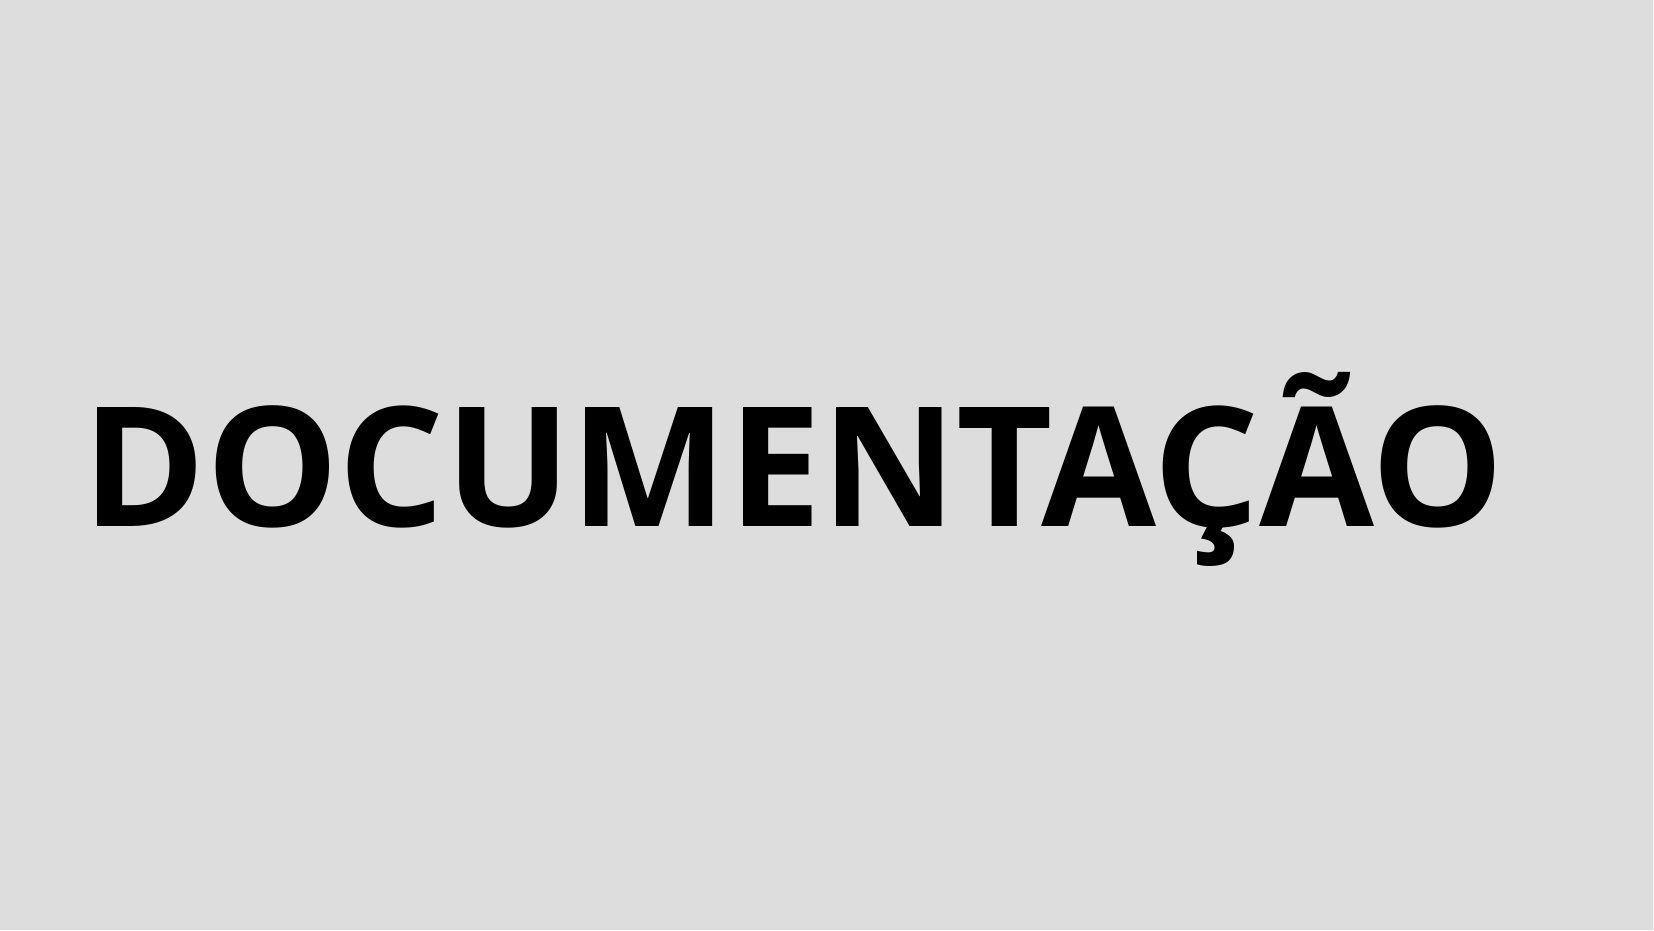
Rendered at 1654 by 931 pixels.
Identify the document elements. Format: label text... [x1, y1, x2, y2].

subtitle DOCUMENTAÇÃO [82, 37, 1571, 886]
